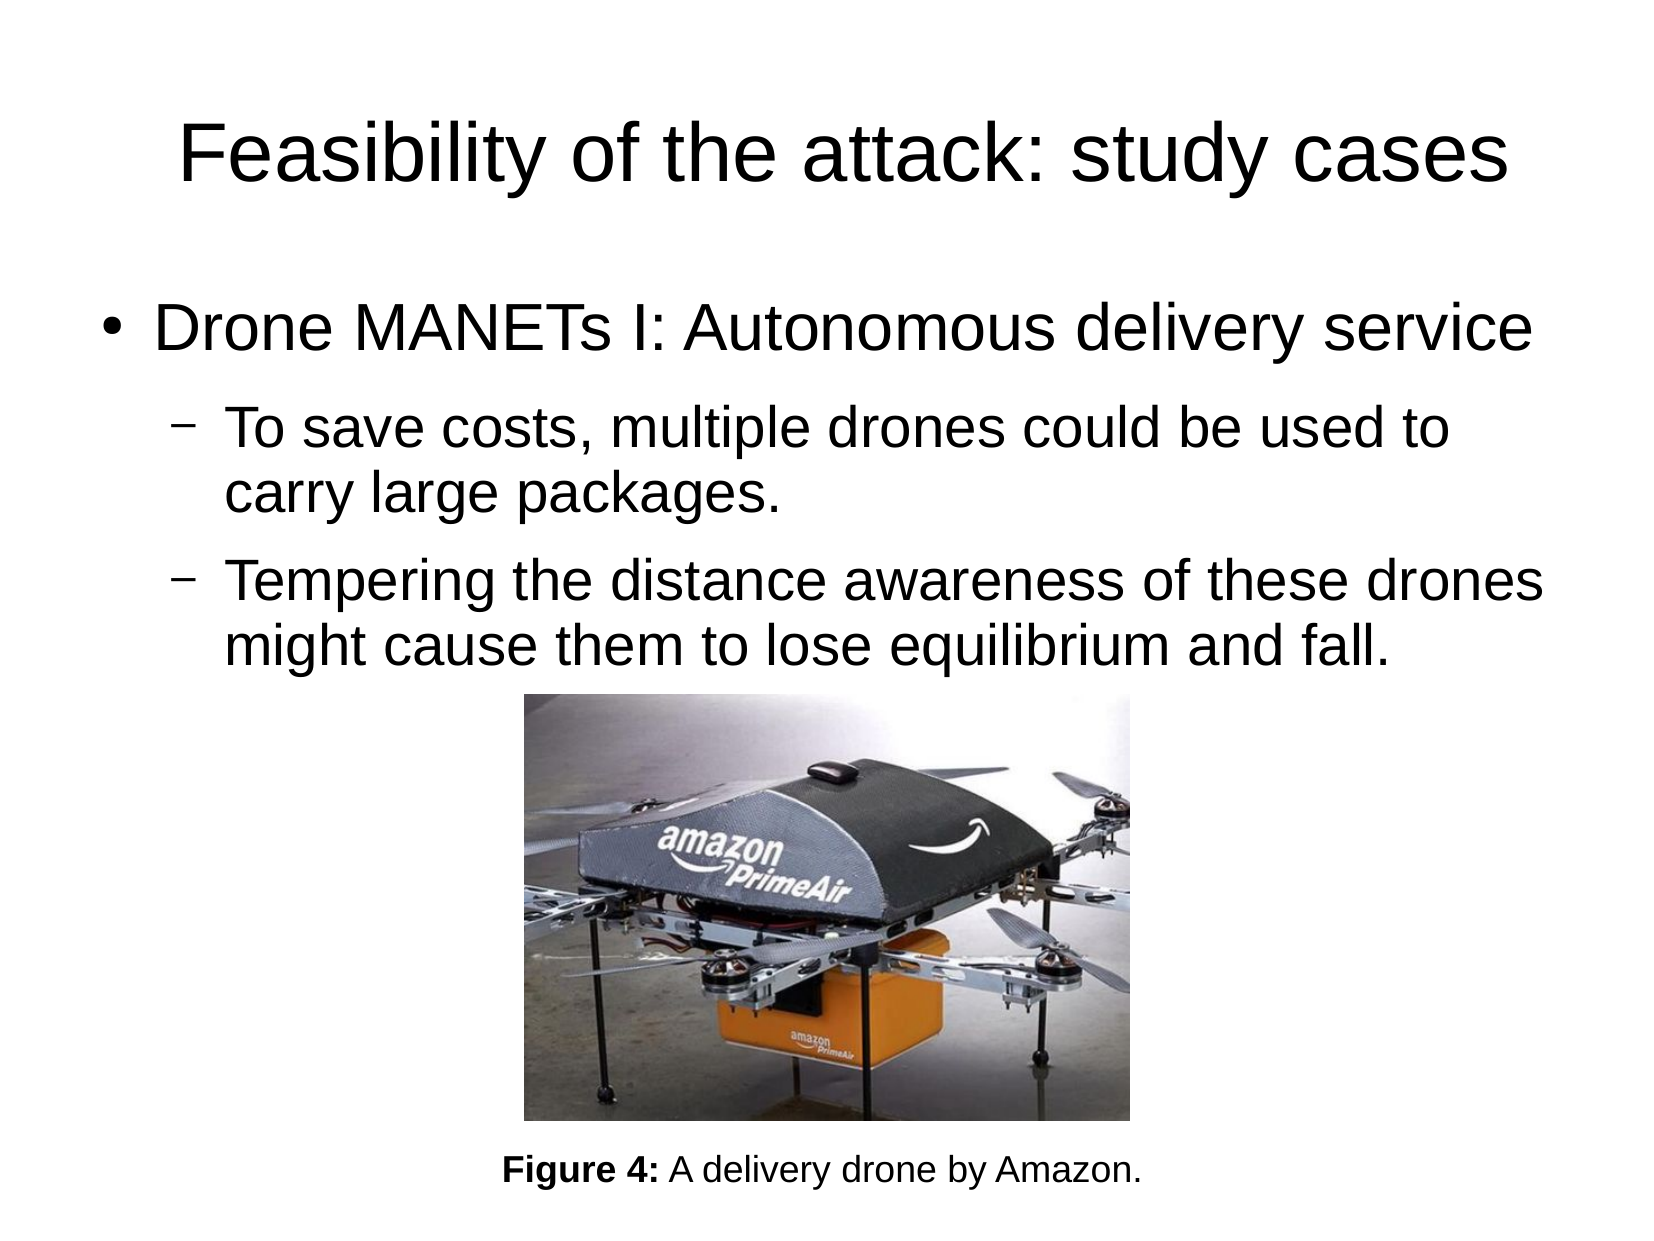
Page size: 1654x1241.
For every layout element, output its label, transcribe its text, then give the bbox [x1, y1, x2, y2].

list Drone MANETs I: Autonomous delivery service To save costs, multiple drones could be used to carry large packages. Tempering the distance awareness of these drones might cause them to lose equilibrium and fall. [82, 290, 1571, 1010]
title Feasibility of the attack: study cases [82, 49, 1571, 257]
text_box Figure 4: A delivery drone by Amazon. [487, 1141, 1167, 1209]
picture [524, 694, 1130, 1121]
